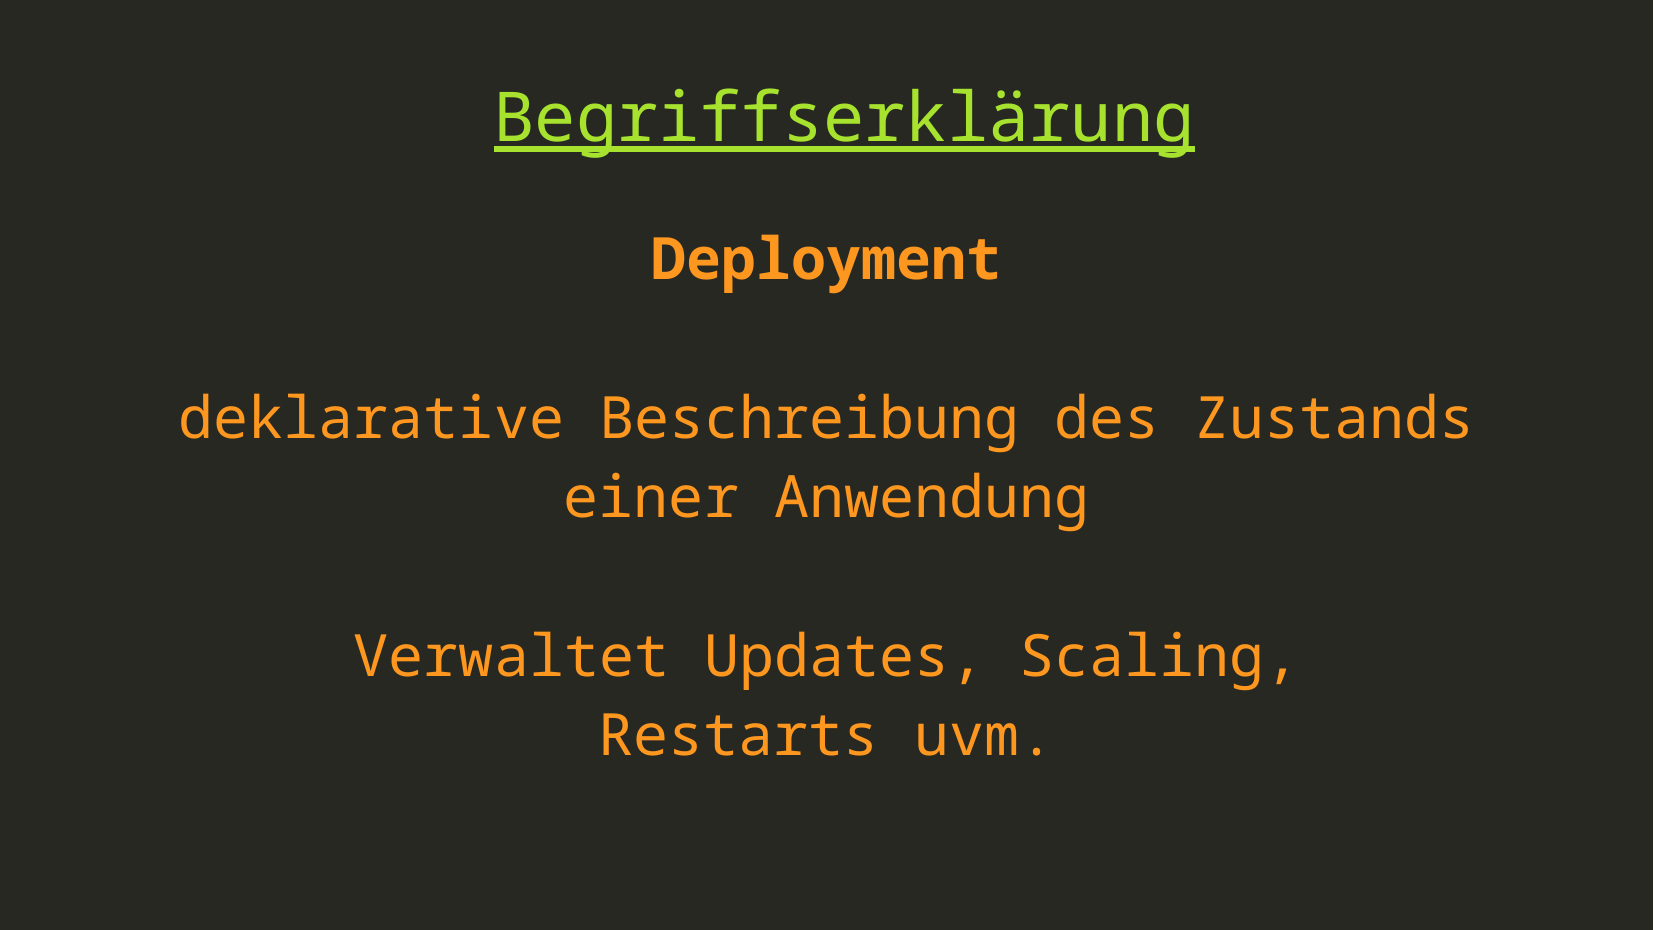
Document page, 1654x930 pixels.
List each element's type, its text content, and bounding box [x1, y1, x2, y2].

title Begriffserklärung [82, 36, 1571, 193]
subtitle Deployment deklarative Beschreibung des Zustands einer Anwendung Verwaltet Updates, Scaling, Restarts uvm. [82, 217, 1571, 811]
